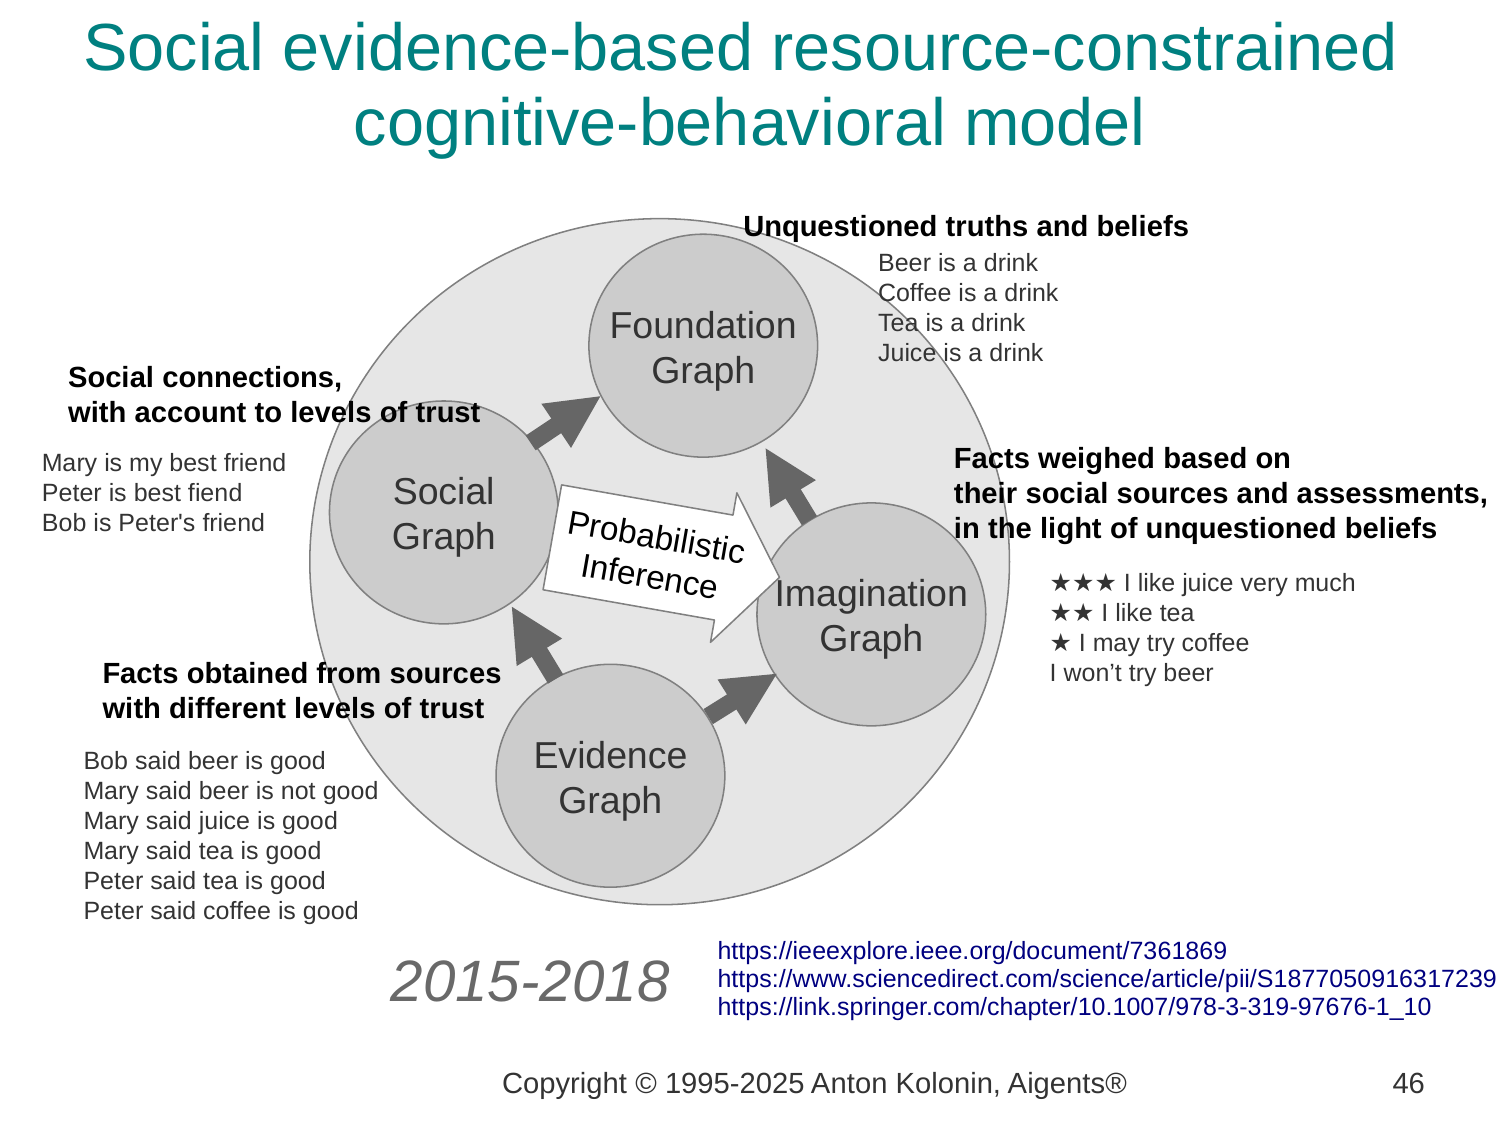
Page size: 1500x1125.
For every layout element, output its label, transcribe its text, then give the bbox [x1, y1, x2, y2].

text_box Probabilistic Inference [543, 484, 780, 643]
text_box Social evidence-based resource-constrained cognitive-behavioral model [0, 2, 1500, 134]
text_box [383, 218, 681, 434]
text_box Beer is a drink Coffee is a drink Tea is a drink Juice is a drink [863, 255, 1111, 376]
text_box [354, 730, 505, 737]
text_box Mary is my best friend Peter is best fiend Bob is Peter's friend [27, 409, 322, 601]
text_box ★★★ I like juice very much ★★ I like tea ★ I may try coffee I won’t try beer [1034, 558, 1405, 763]
text_box [515, 542, 1010, 905]
text_box [312, 425, 774, 724]
text_box Unquestioned truths and beliefs [681, 200, 1260, 255]
text_box Social connections, with account to levels of trust [53, 351, 491, 425]
text_box [539, 255, 984, 559]
text_box Evidence Graph [503, 664, 725, 888]
text_box Imagination Graph [756, 502, 986, 726]
text_box Facts weighed based on their social sources and assessments, in the light of unquestioned beliefs [939, 432, 1456, 542]
text_box https://ieeexplore.ieee.org/document/7361869 https://www.sciencedirect.com/science/article/pii/S1877050916317239 https://link.springer.com/chapter/10.1007/978-3-319-97676-1_10 [702, 929, 1500, 1028]
text_box Facts obtained from sources with different levels of trust [87, 647, 508, 730]
text_box Bob said beer is good Mary said beer is not good Mary said juice is good Mary said tea is good Peter said tea is good Peter said coffee is good [68, 737, 515, 953]
text_box Social Graph [329, 410, 558, 624]
text_box 2015-2018 [375, 941, 686, 1022]
text_box Foundation Graph [588, 236, 818, 458]
